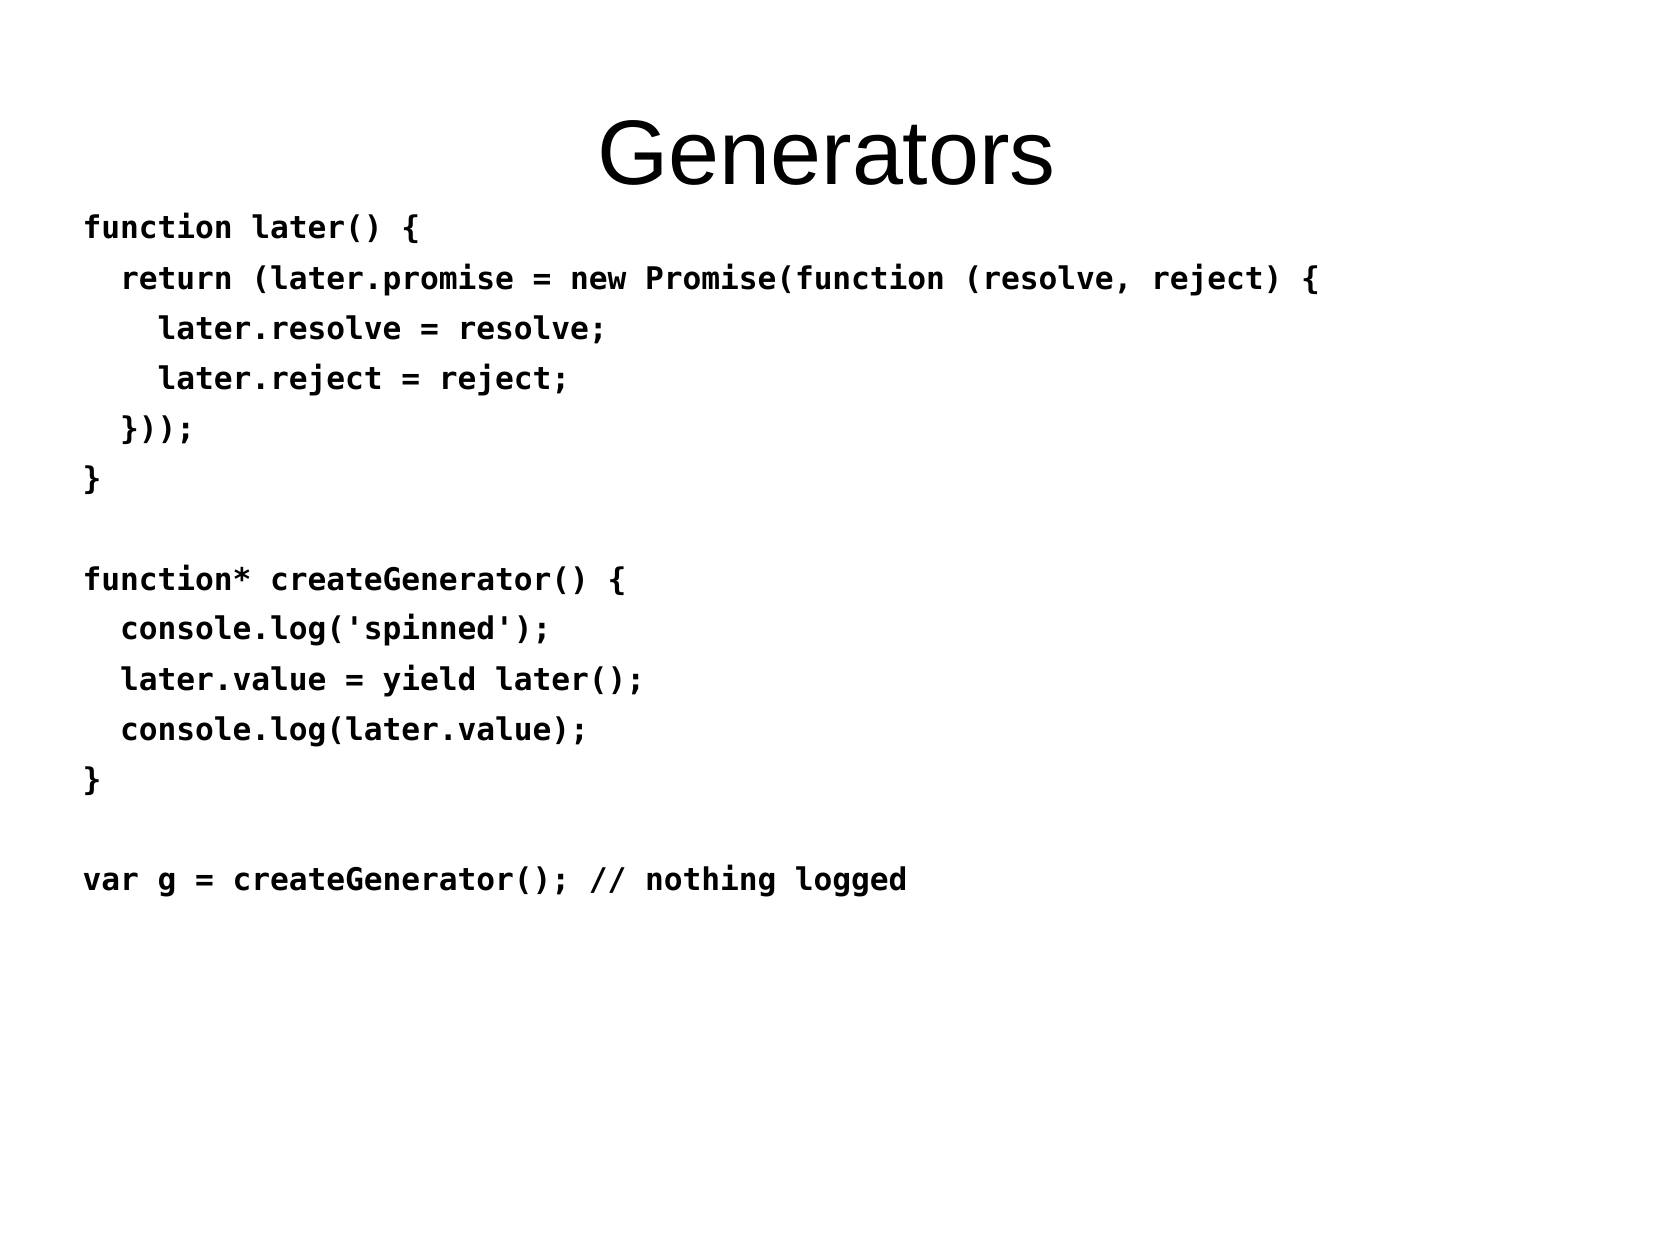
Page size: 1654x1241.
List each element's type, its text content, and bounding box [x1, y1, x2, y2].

list function later() { return (later.promise = new Promise(function (resolve, reject) { later.resolve = resolve; later.reject = reject; })); } function* createGenerator() { console.log('spinned'); later.value = yield later(); console.log(later.value); } var g = createGenerator(); // nothing logged g.next(); // created, {value: Promise, done: false} Promise.resolve(later.promise).then(function (value) { g.next(value); }); later.resolve(Math.random()); [82, 210, 1571, 1201]
title Generators [82, 49, 1571, 210]
